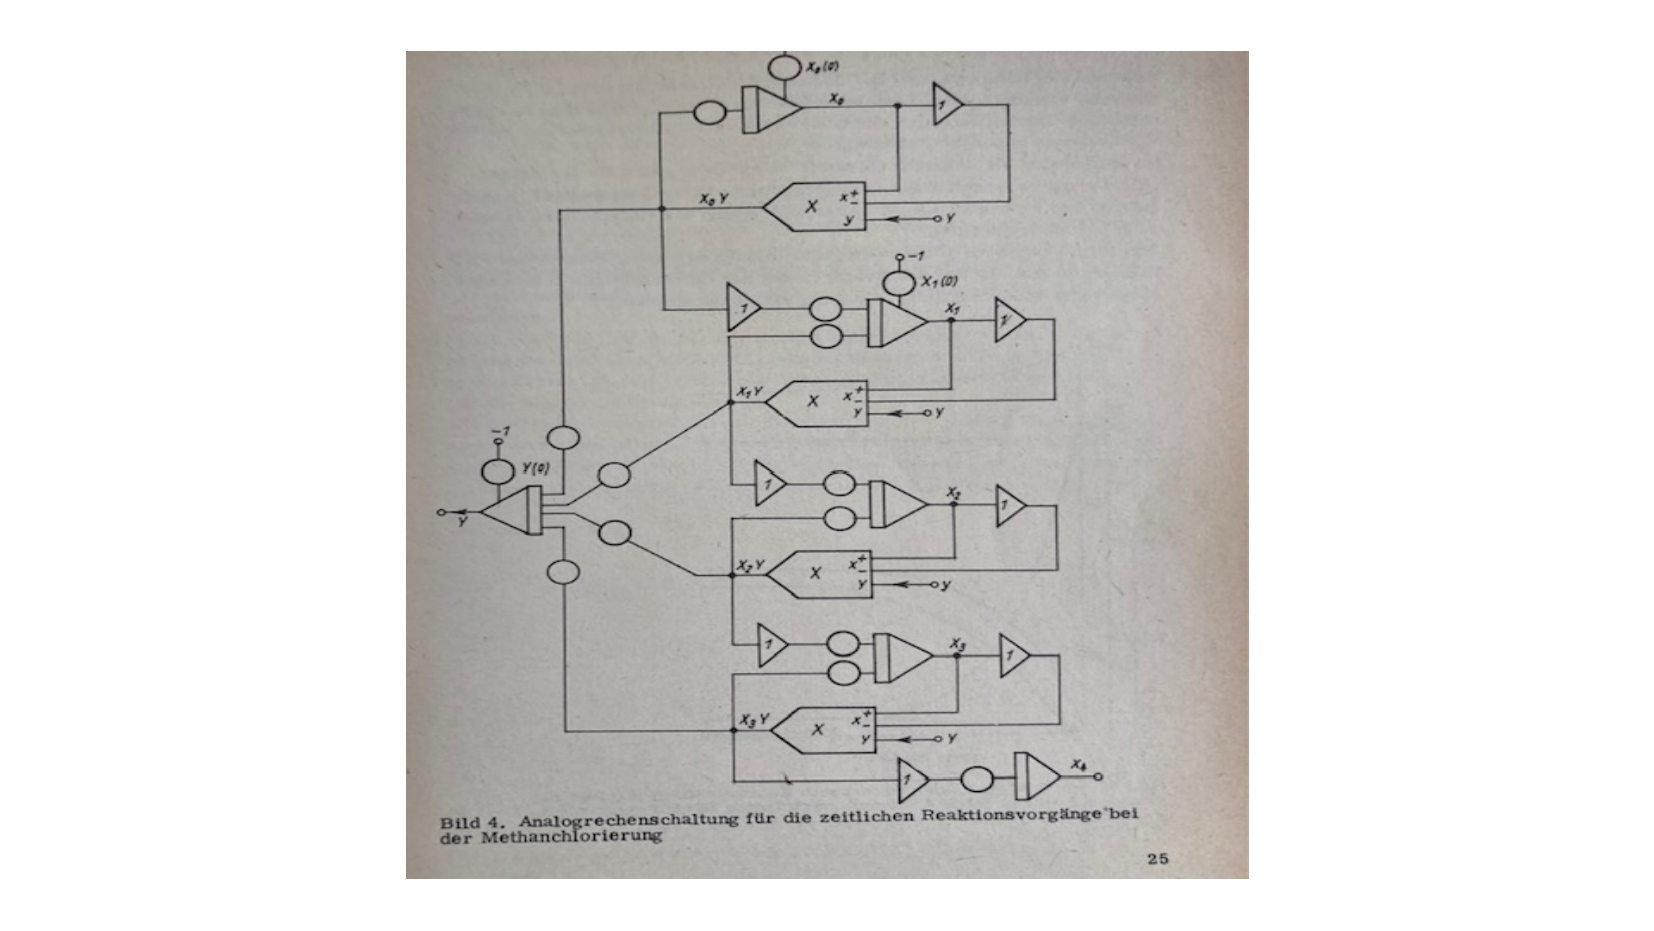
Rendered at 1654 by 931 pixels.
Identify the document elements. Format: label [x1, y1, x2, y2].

picture [406, 51, 1249, 879]
